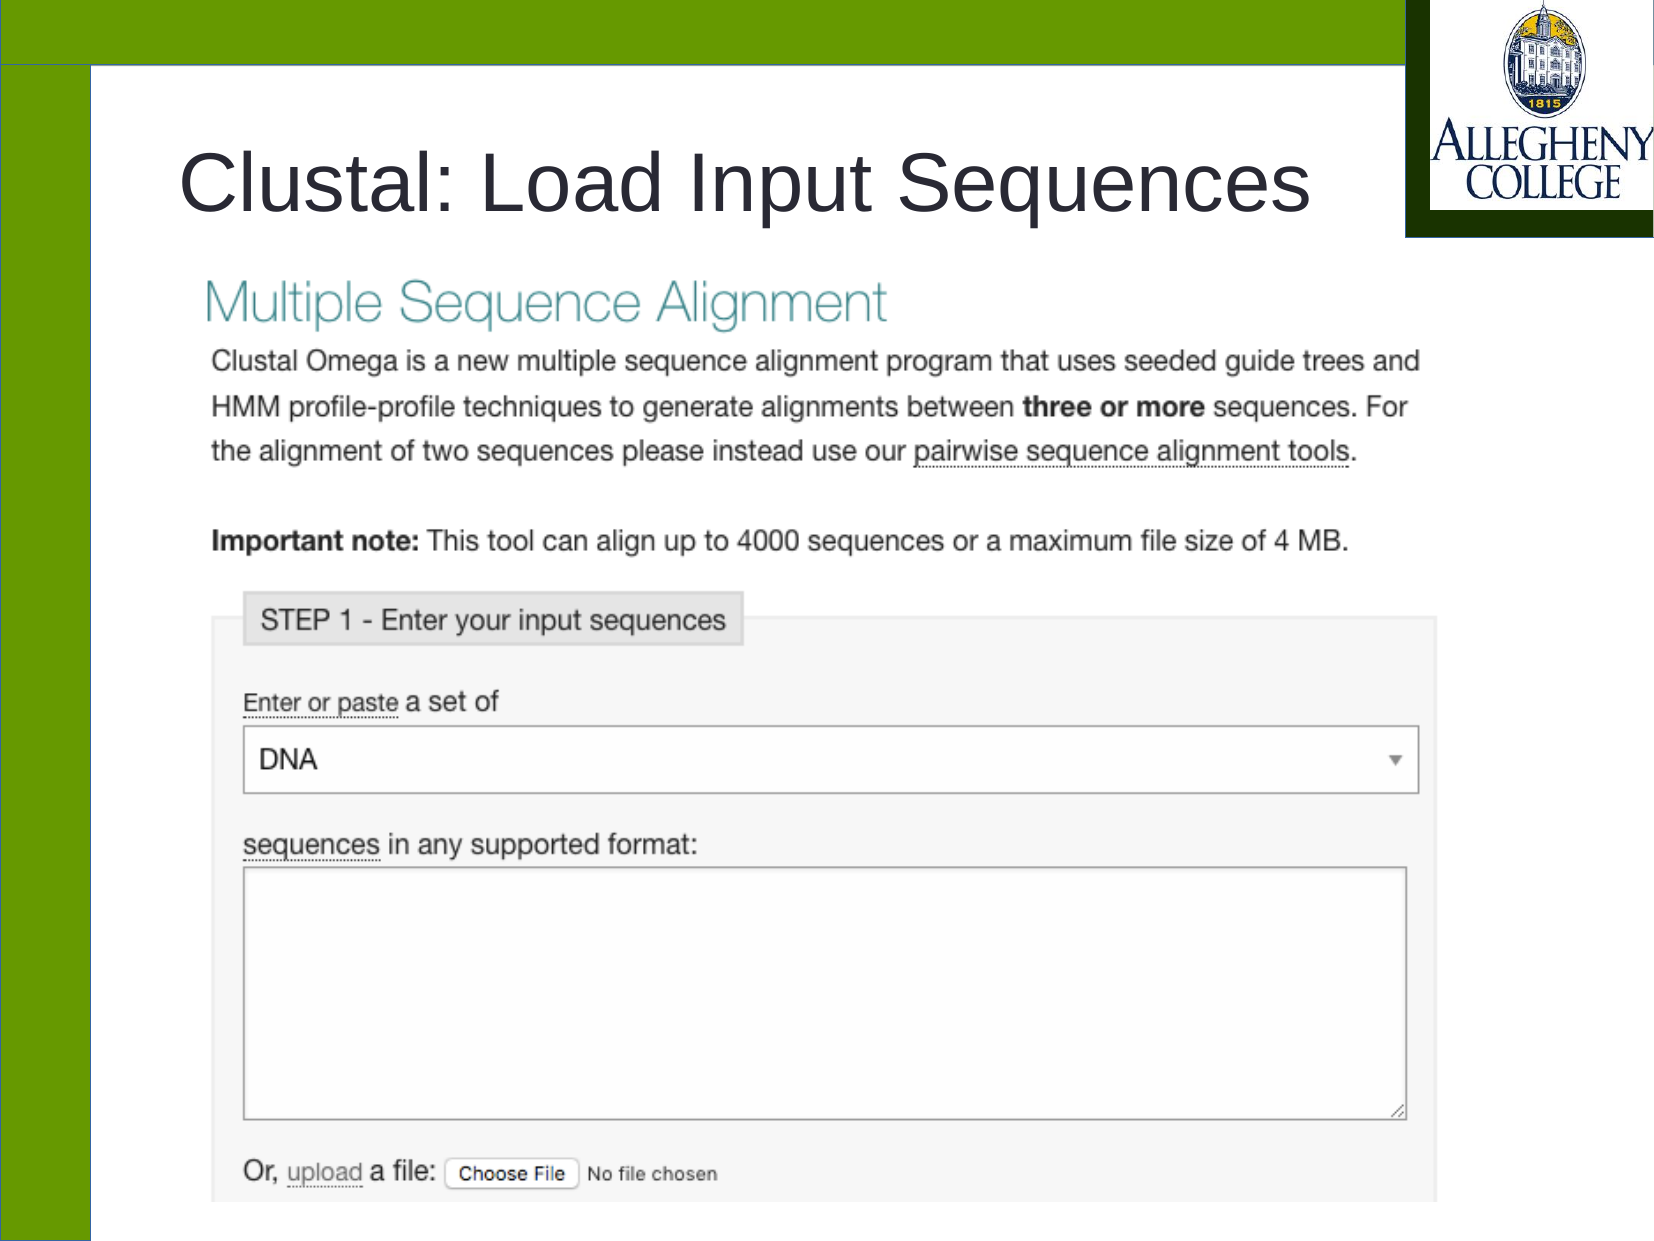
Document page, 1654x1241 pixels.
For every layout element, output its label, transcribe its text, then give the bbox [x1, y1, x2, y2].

picture [194, 258, 1441, 1202]
text_box [0, 0, 1654, 1241]
picture [1430, 0, 1654, 210]
title Clustal: Load Input Sequences [112, 78, 1381, 287]
